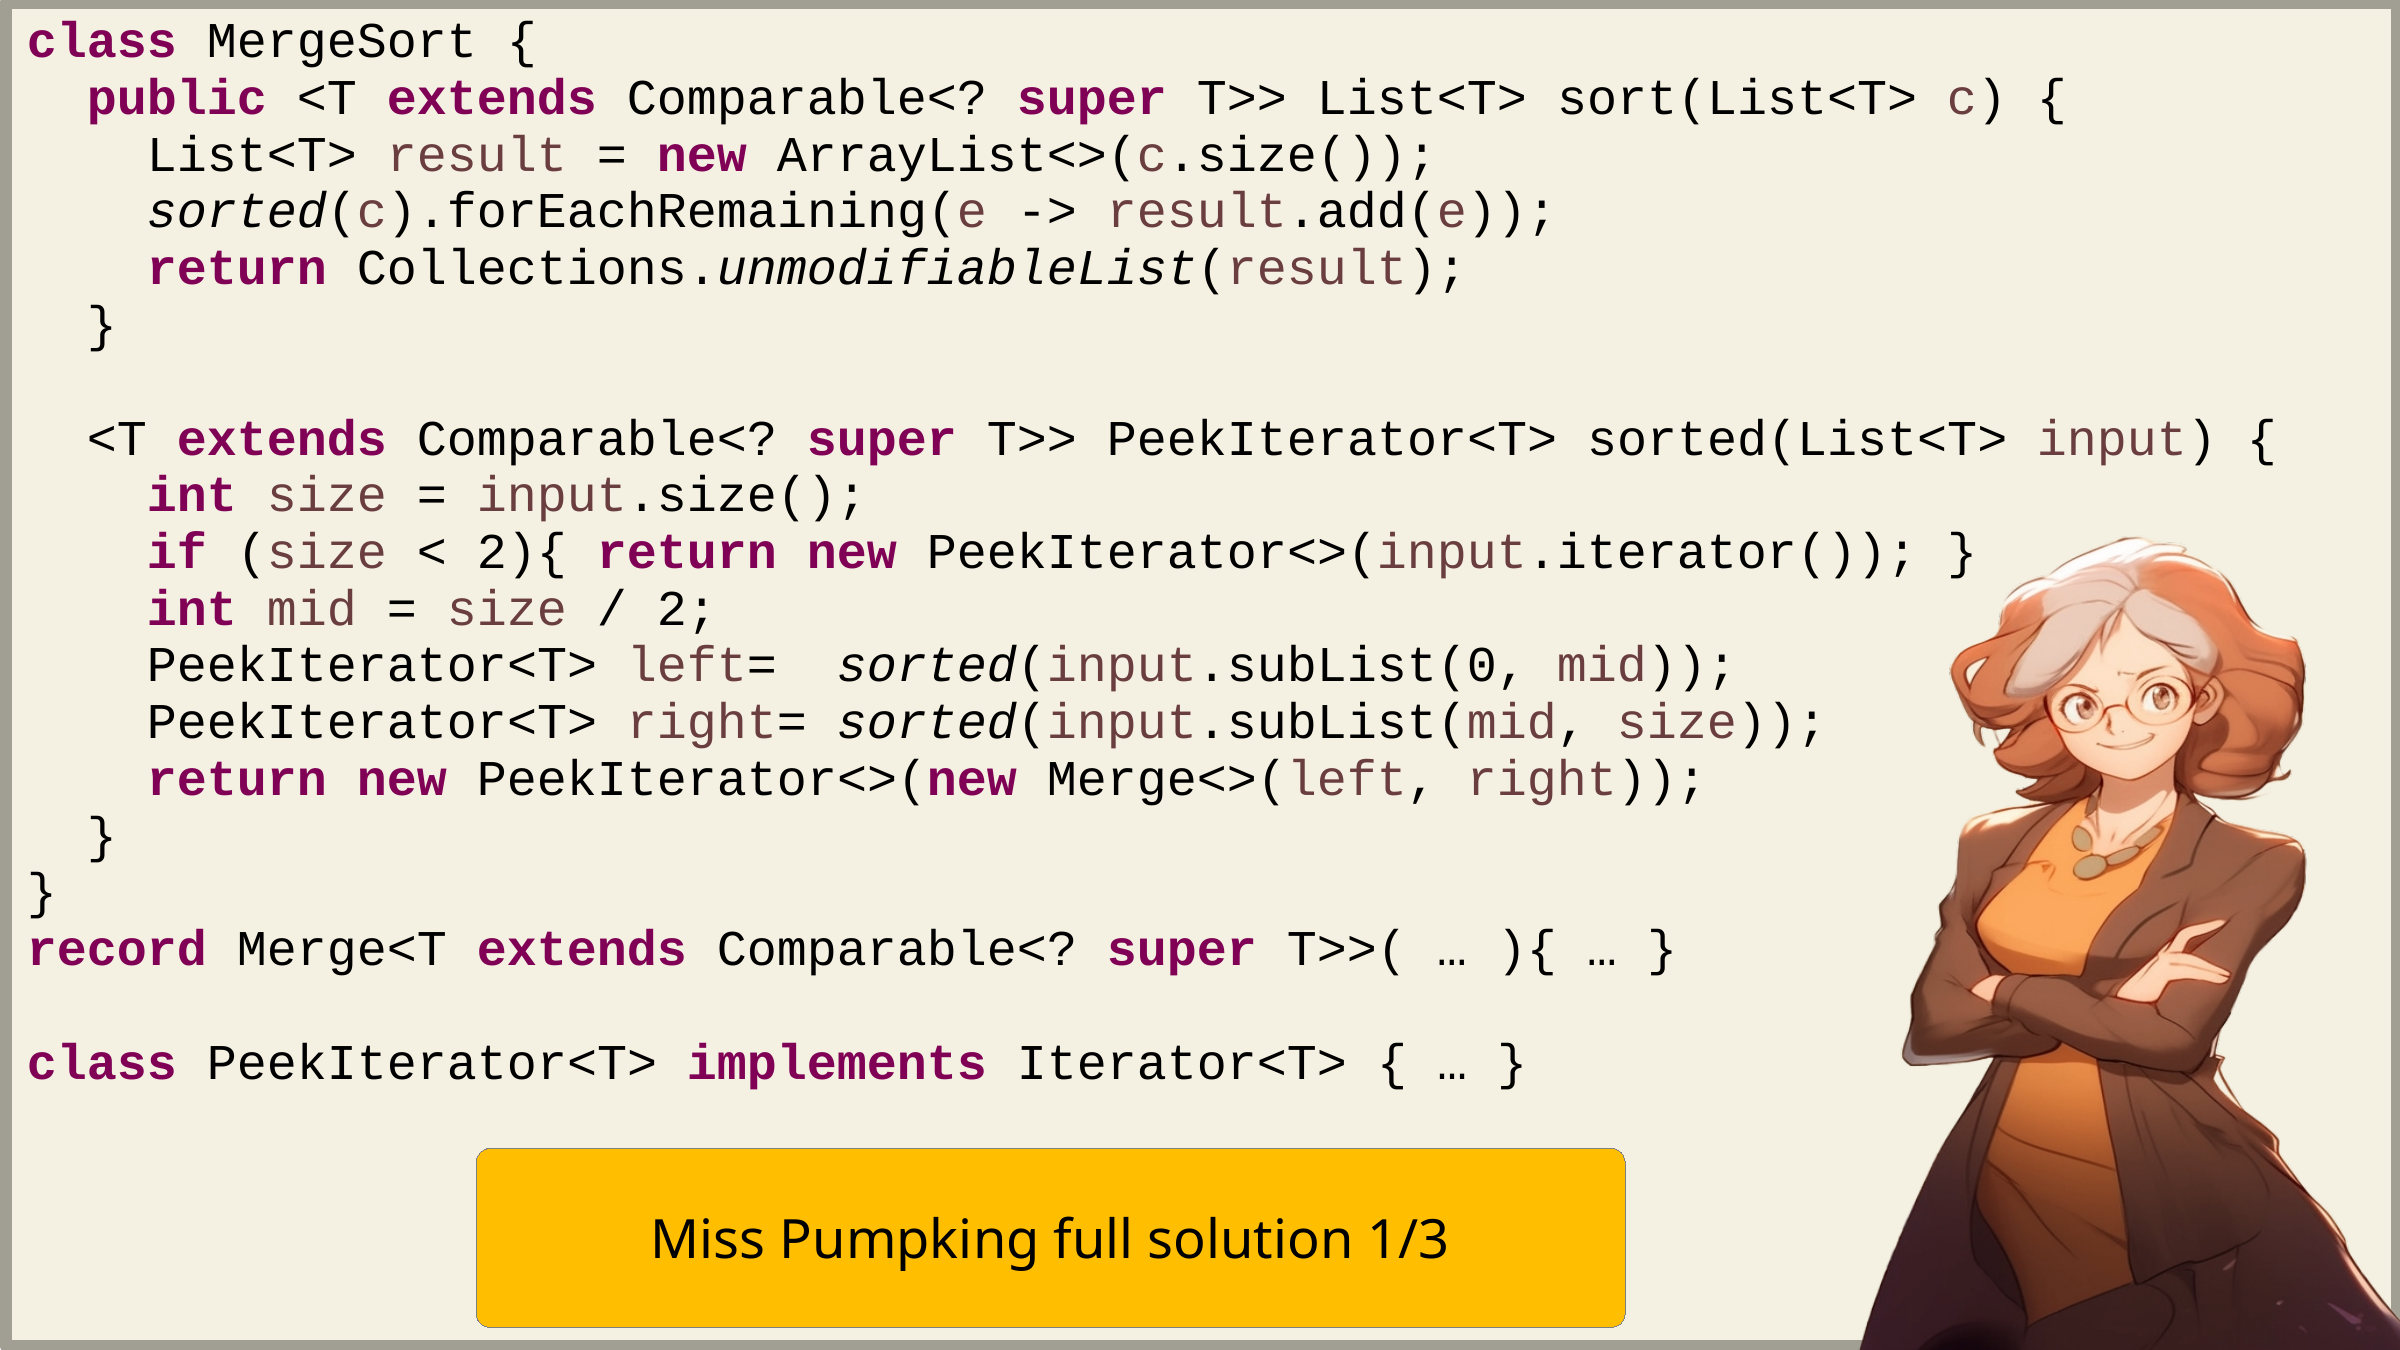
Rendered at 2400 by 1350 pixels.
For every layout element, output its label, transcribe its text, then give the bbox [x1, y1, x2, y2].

text_box Miss Pumpking full solution 1/3 [476, 1148, 1626, 1328]
picture [1517, 516, 2400, 1350]
text_box class MergeSort { public <T extends Comparable<? super T>> List<T> sort(List<T> c) { List<T> result = new ArrayList<>(c.size()); sorted(c).forEachRemaining(e -> result.add(e)); return Collections.unmodifiableList(result); } <T extends Comparable<? super T>> PeekIterator<T> sorted(List<T> input) { int size = input.size(); if (size < 2){ return new PeekIterator<>(input.iterator()); } int mid = size / 2; PeekIterator<T> left= sorted(input.subList(0, mid)); PeekIterator<T> right= sorted(input.subList(mid, size)); return new PeekIterator<>(new Merge<>(left, right)); } } record Merge<T extends Comparable<? super T>>( … ){ … } class PeekIterator<T> implements Iterator<T> { … } [5, 2, 2398, 1346]
